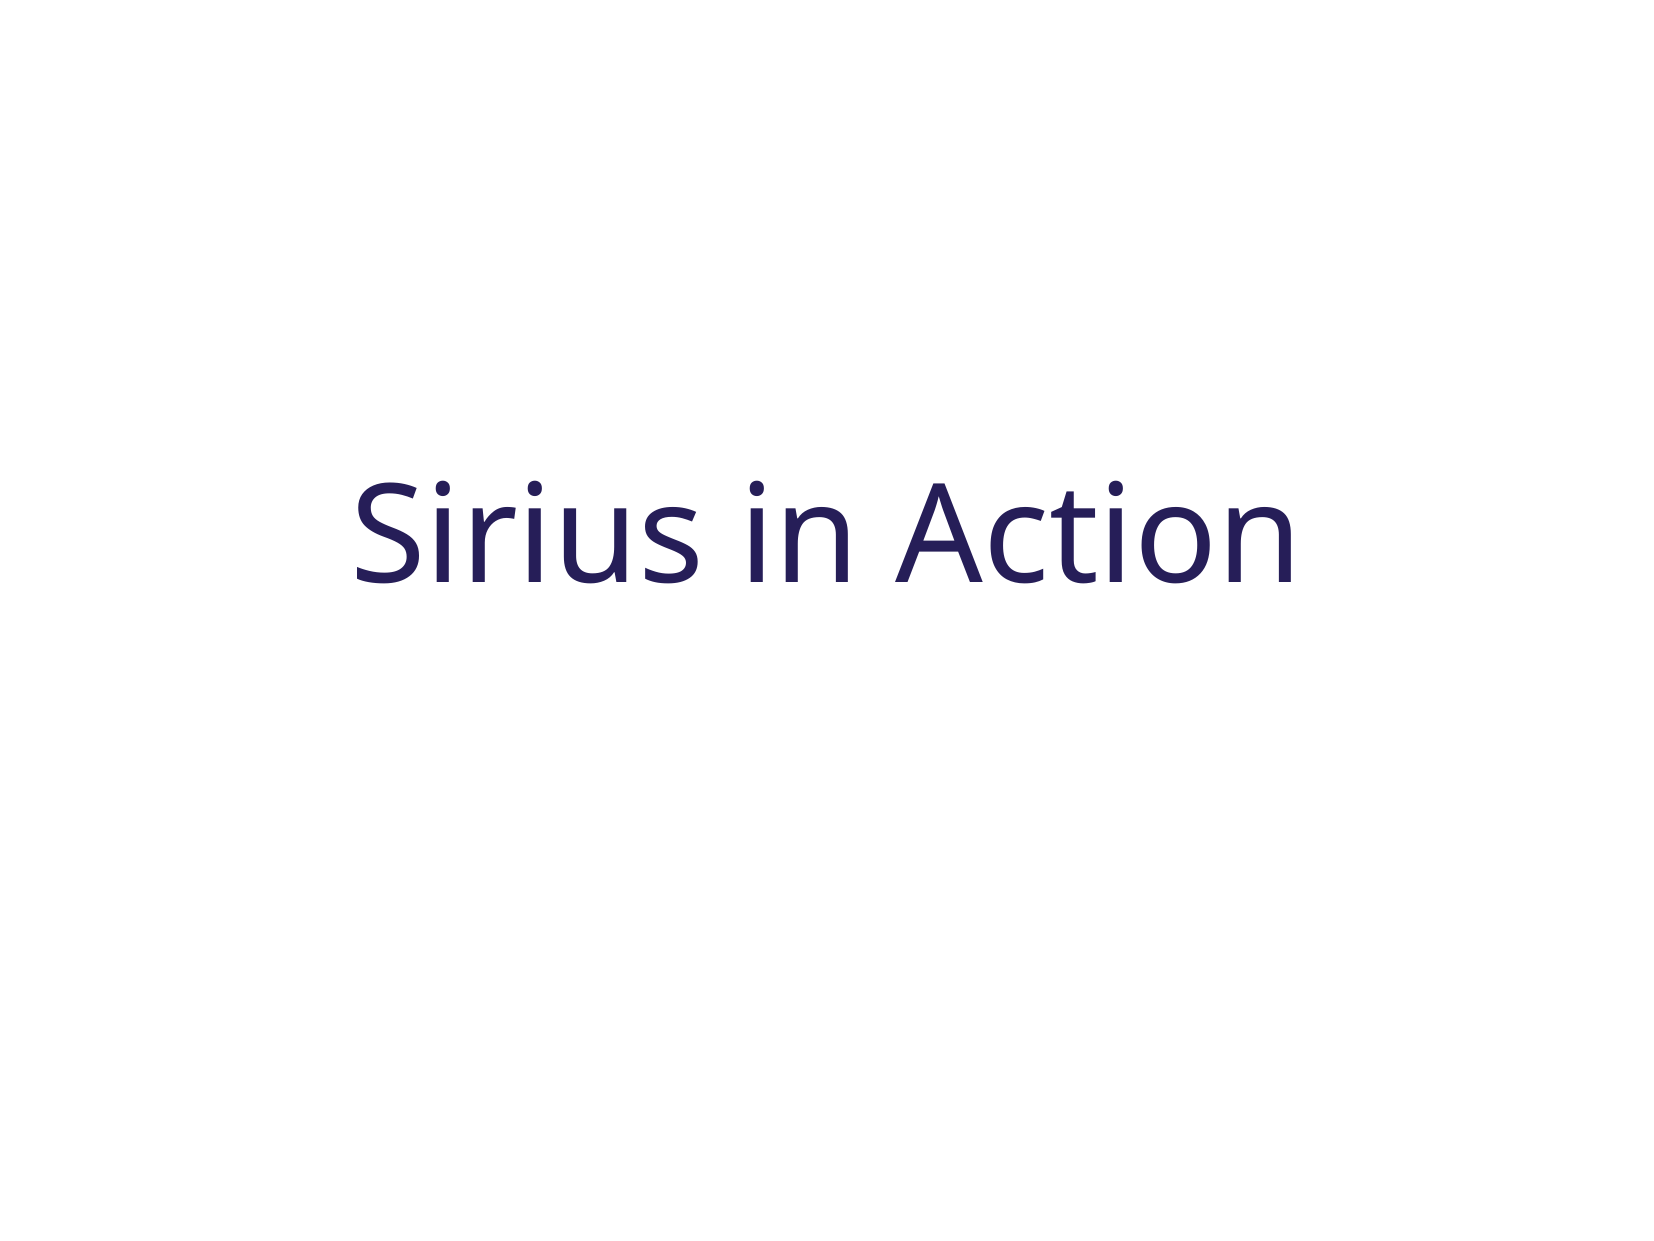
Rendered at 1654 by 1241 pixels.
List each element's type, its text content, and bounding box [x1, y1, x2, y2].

subtitle Sirius in Action [82, 49, 1571, 1010]
